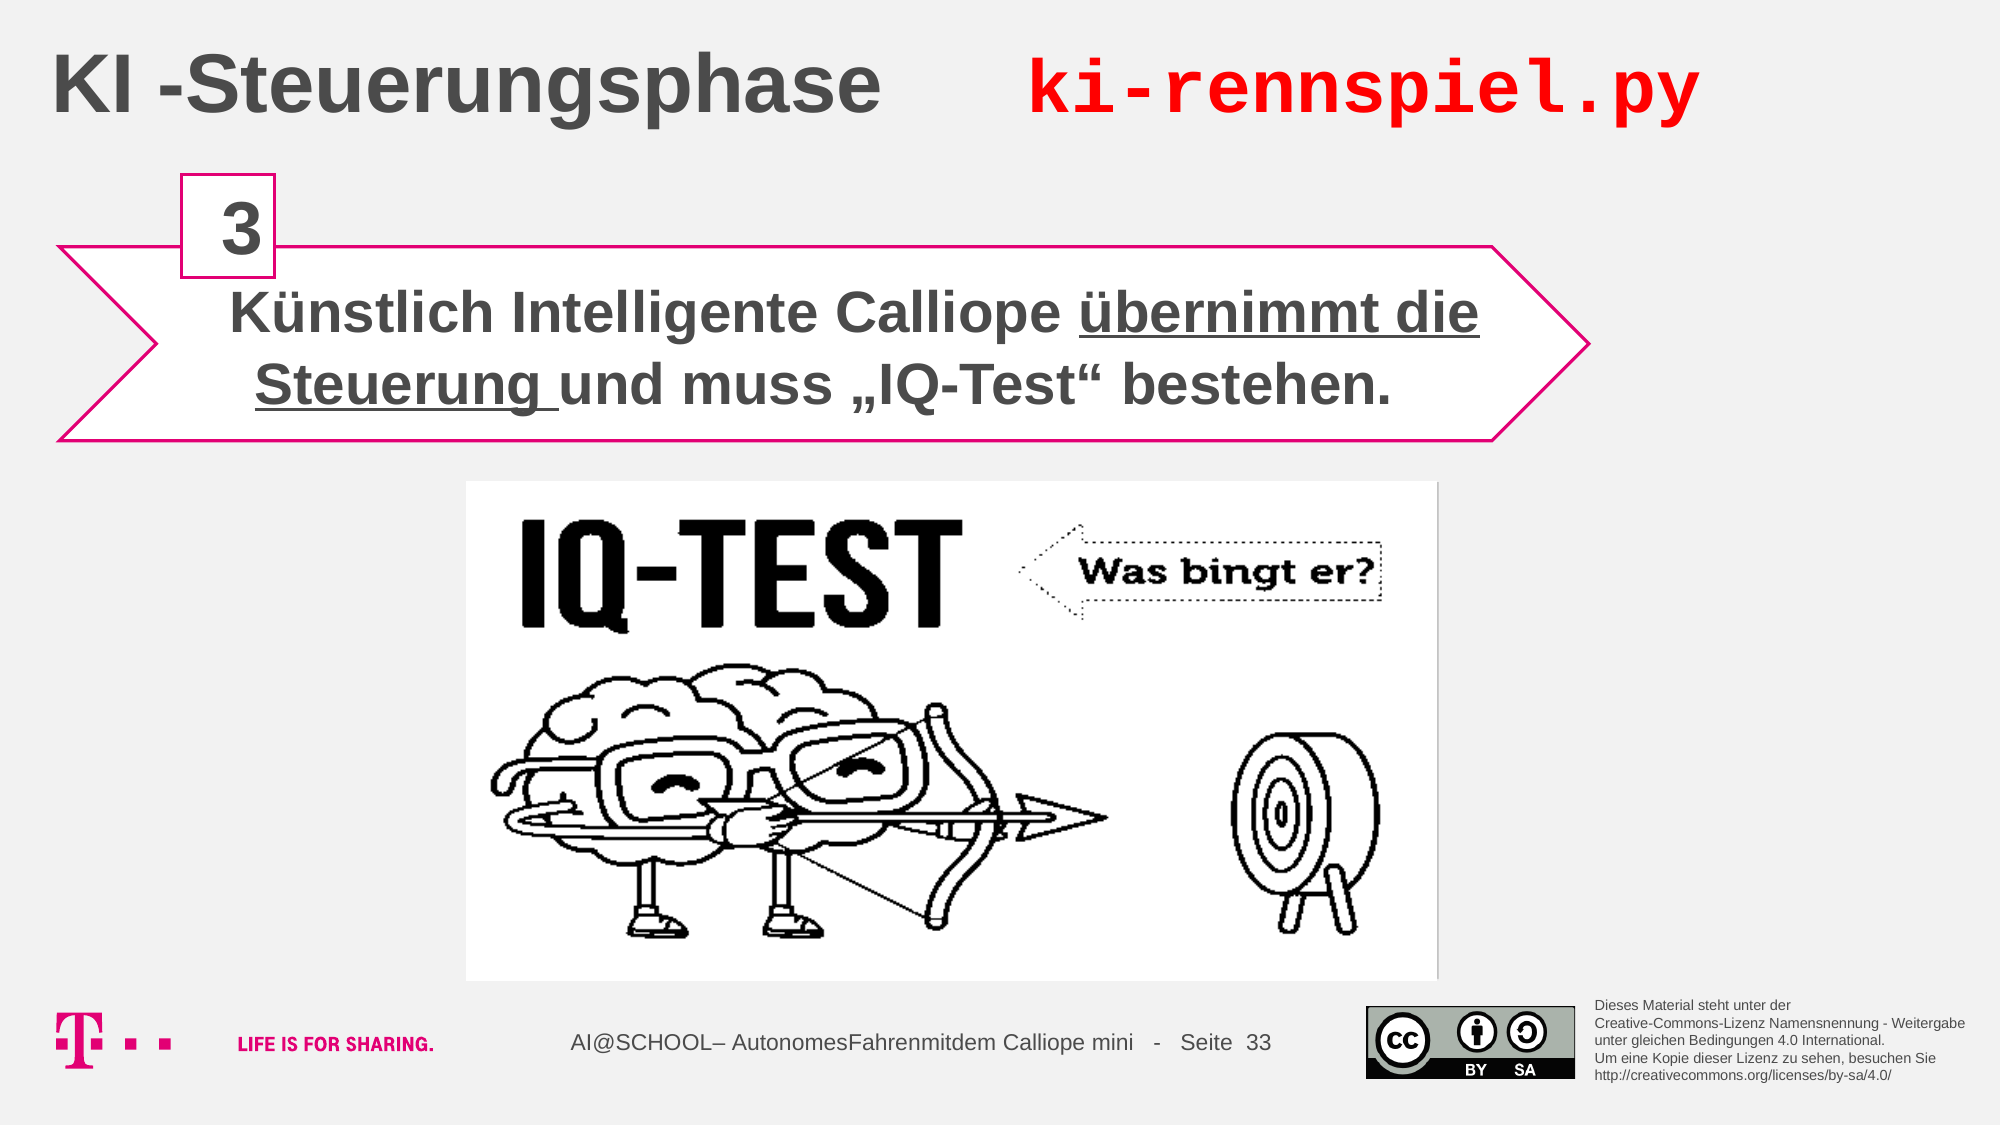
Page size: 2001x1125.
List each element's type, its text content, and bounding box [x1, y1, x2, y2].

text_box Künstlich Intelligente Calliope übernimmt die Steuerung und muss „IQ-Test“ bestehen. [59, 246, 1589, 441]
text_box 3 [182, 175, 275, 278]
text_box KI -Steuerungsphase ki-rennspiel.py [36, 0, 1964, 247]
picture [466, 481, 1437, 981]
